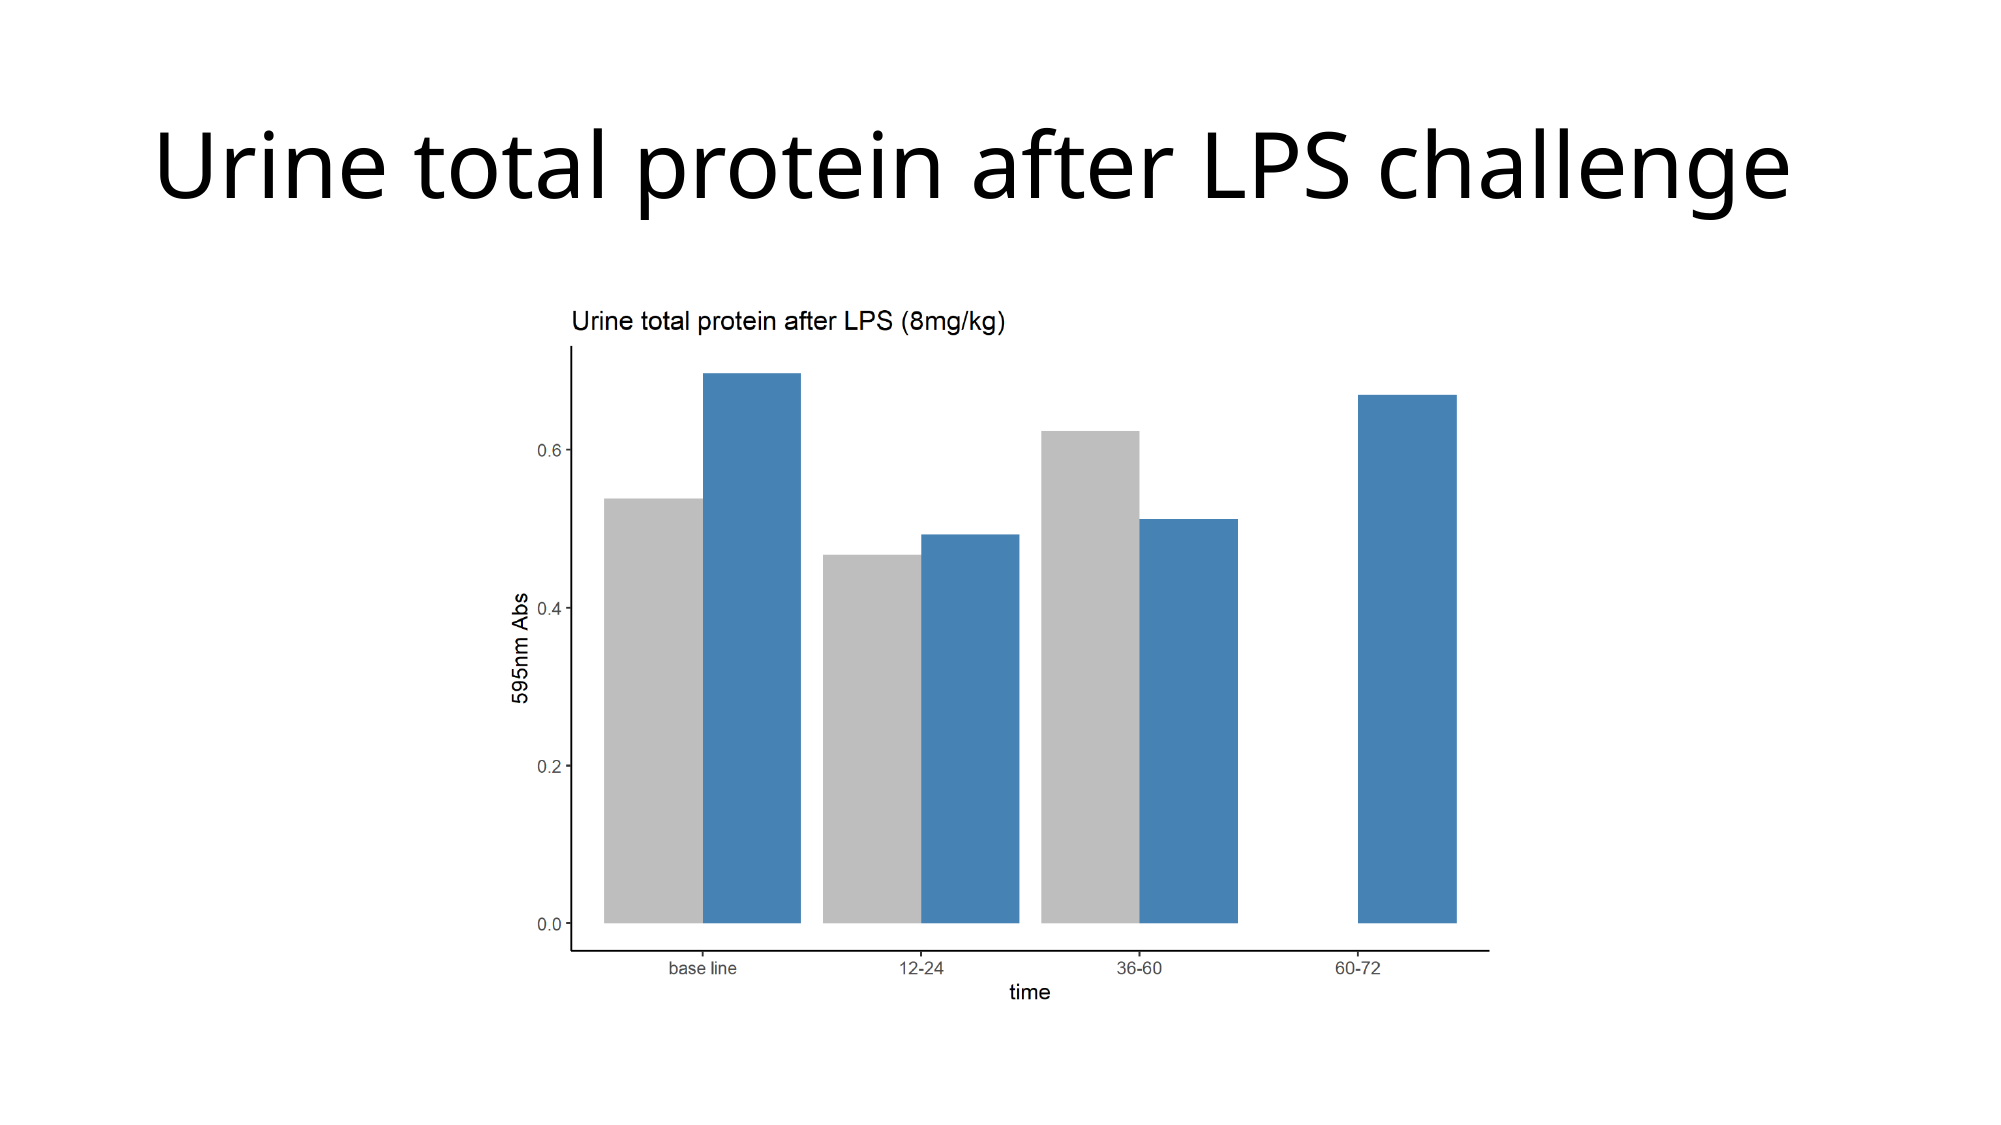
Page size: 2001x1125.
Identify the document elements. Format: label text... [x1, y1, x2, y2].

picture [500, 299, 1500, 1014]
title Urine total protein after LPS challenge [137, 59, 1863, 278]
